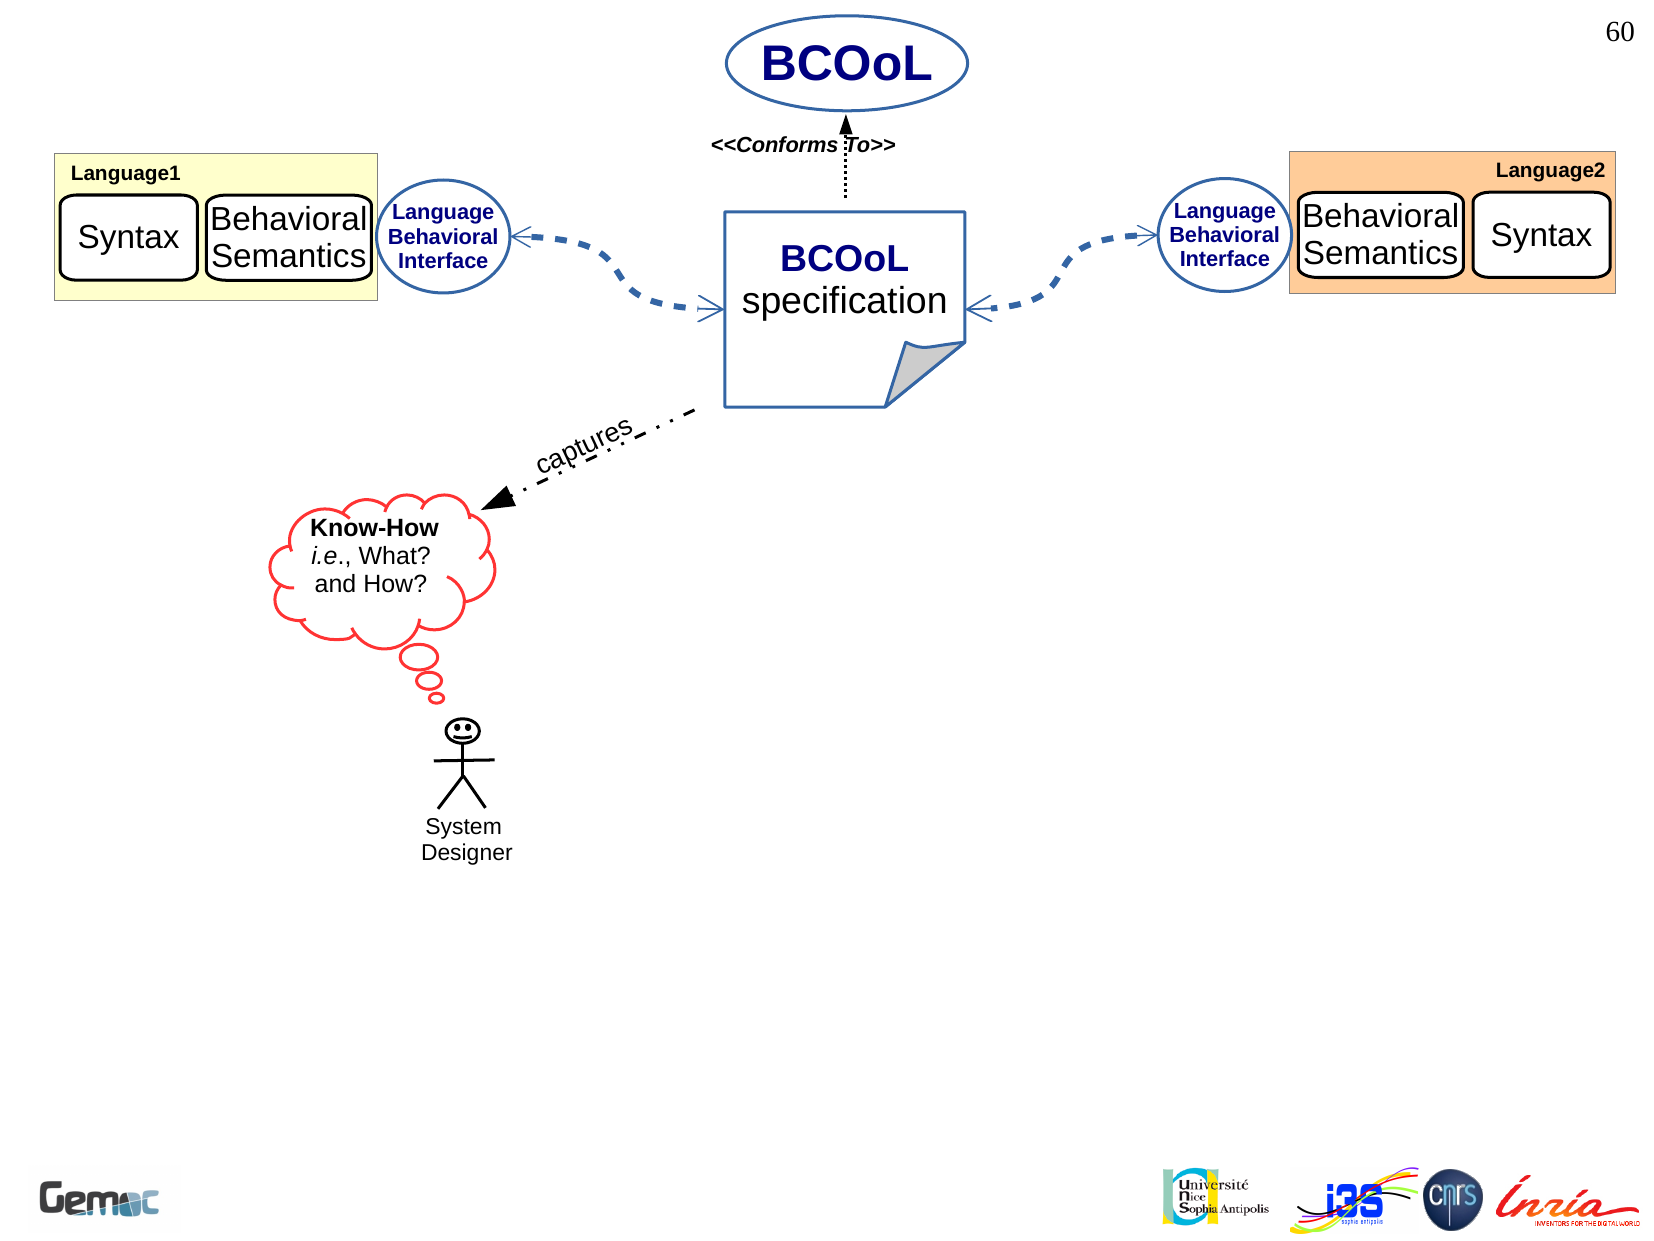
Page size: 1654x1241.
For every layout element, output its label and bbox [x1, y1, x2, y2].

picture [1137, 1150, 1647, 1241]
text_box [429, 693, 444, 704]
text_box [269, 494, 495, 649]
text_box [695, 125, 1024, 408]
text_box [400, 644, 438, 670]
text_box [54, 153, 510, 301]
text_box [1158, 151, 1634, 294]
text_box [416, 672, 442, 690]
text_box [365, 778, 569, 874]
text_box [726, 15, 968, 111]
text_box [445, 718, 480, 744]
